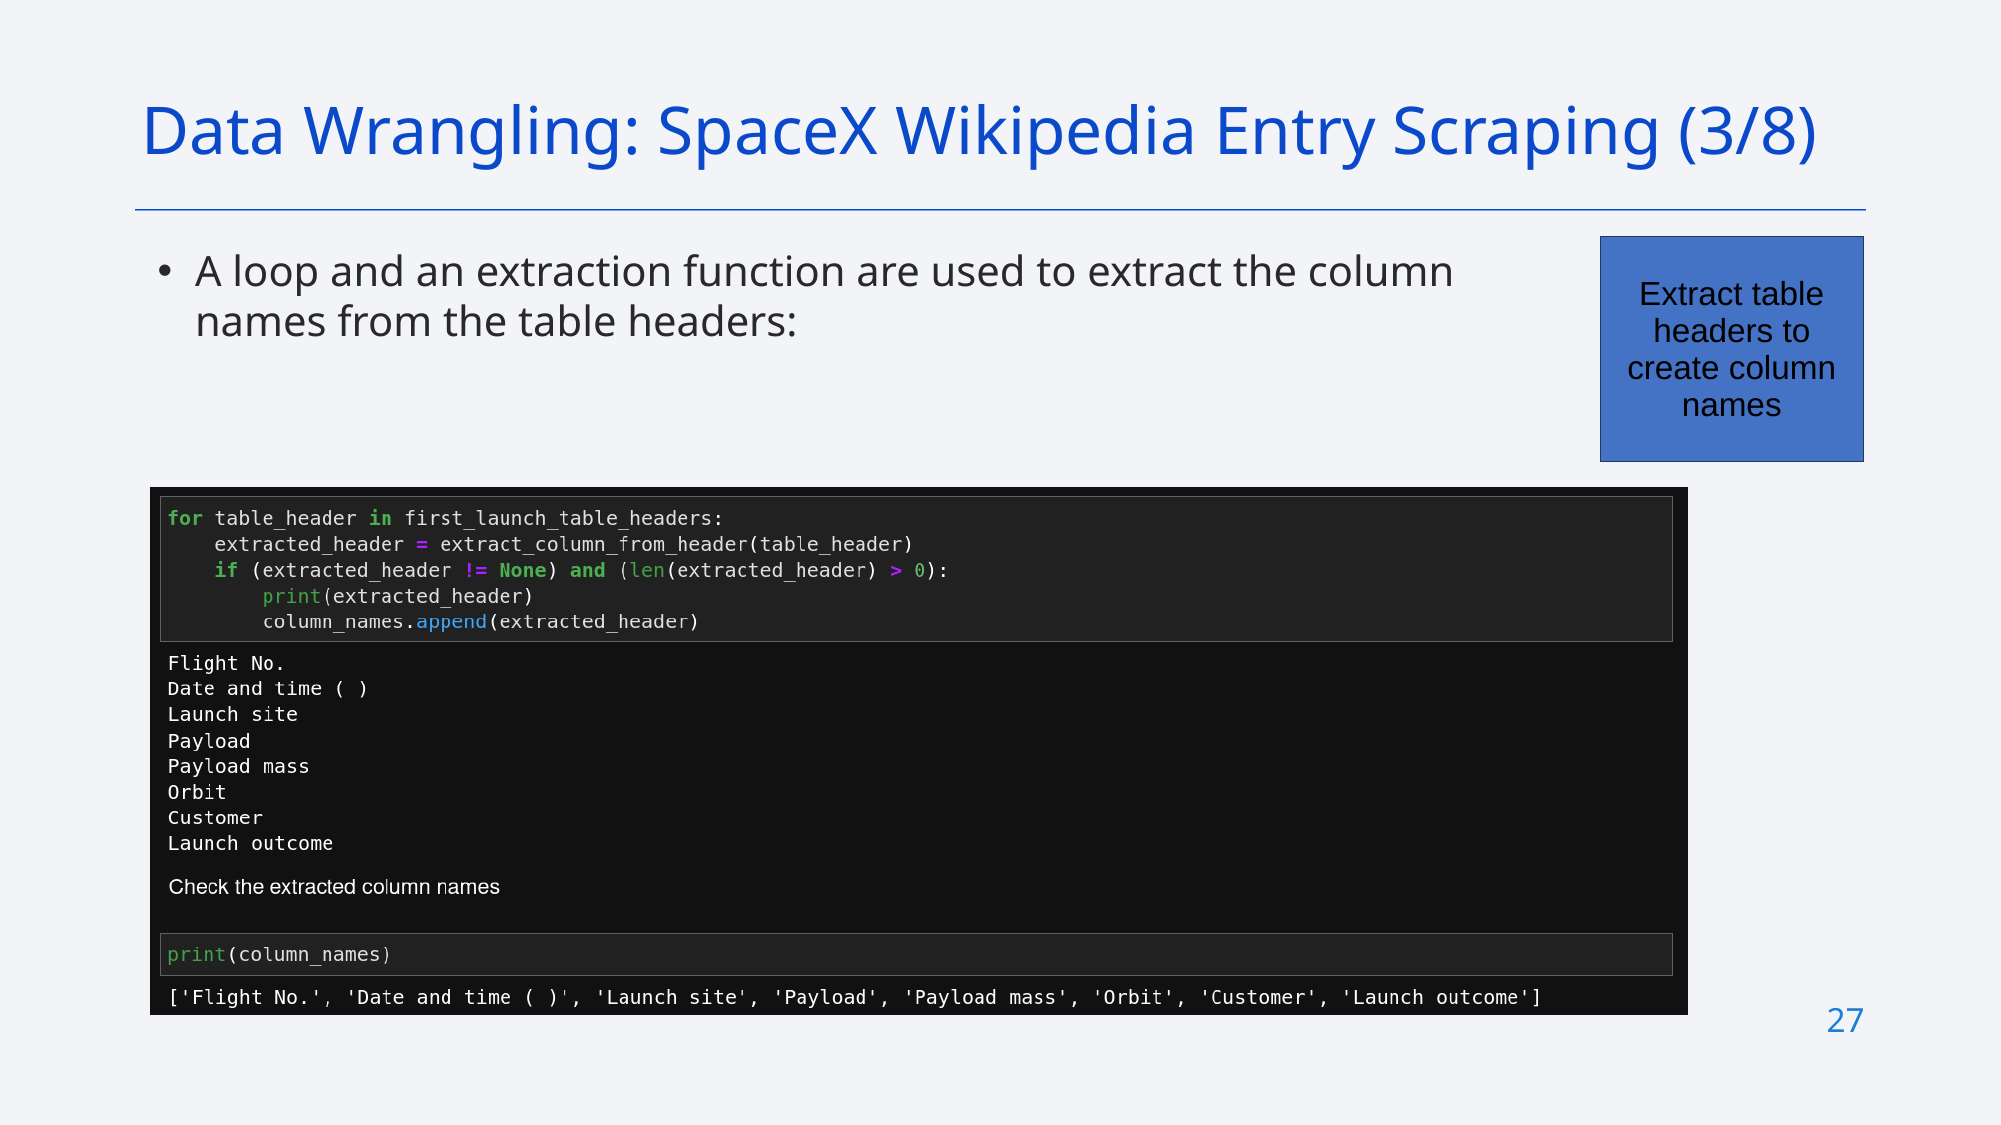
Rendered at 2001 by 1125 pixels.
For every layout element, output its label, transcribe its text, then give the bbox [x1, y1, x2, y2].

list A loop and an extraction function are used to extract the column names from the table headers: [142, 237, 1576, 376]
text_box Extract table headers to create column names [1600, 236, 1864, 462]
text_box Data Wrangling: SpaceX Wikipedia Entry Scraping (3/8) [126, 88, 1852, 179]
picture [0, 0, 2001, 1125]
